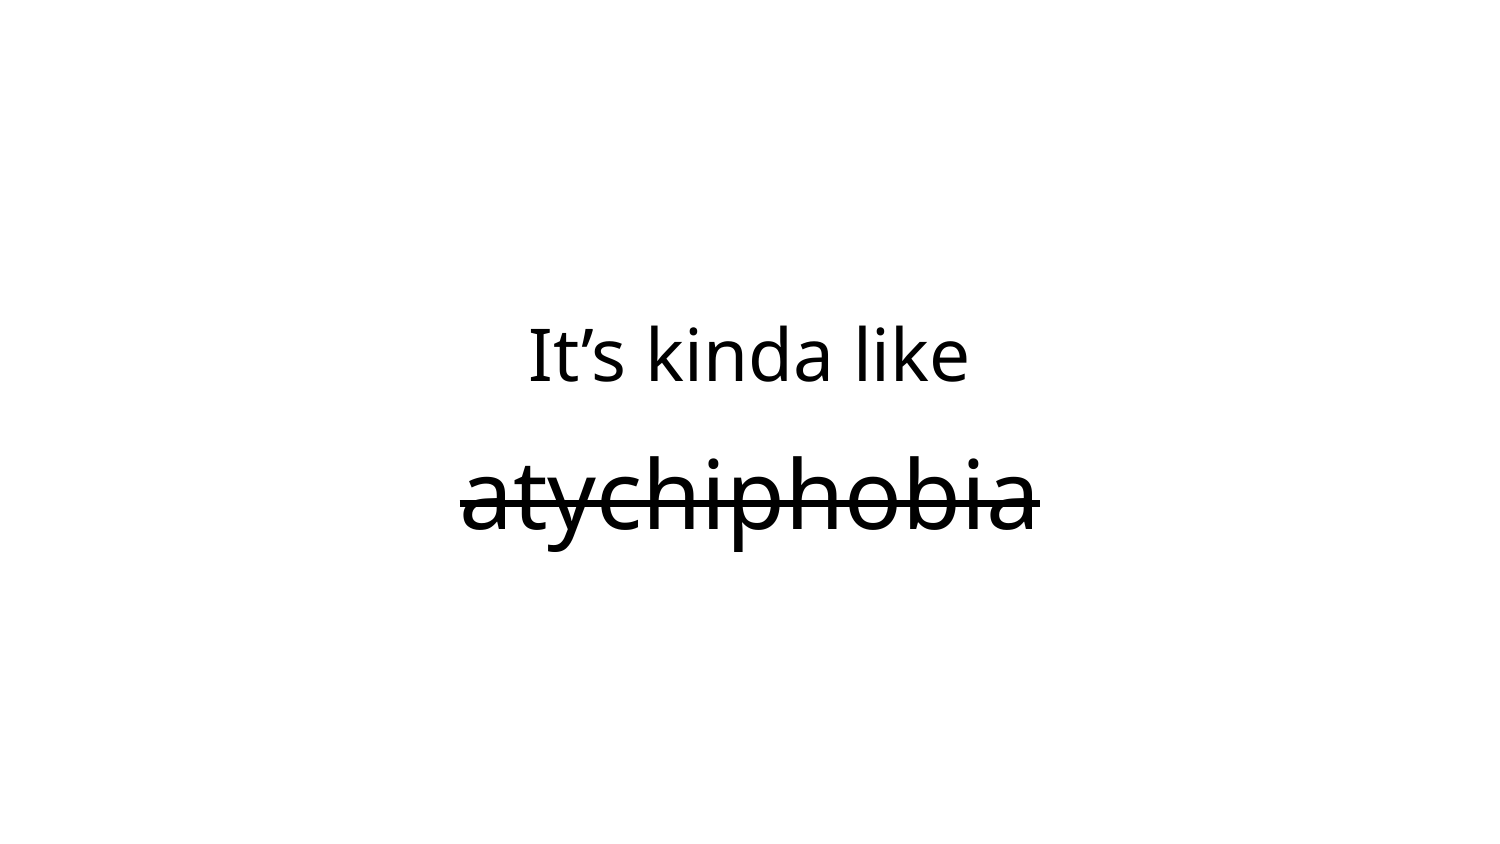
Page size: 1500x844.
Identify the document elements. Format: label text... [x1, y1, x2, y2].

text_box It’s kinda like atychiphobia [0, 0, 1500, 844]
